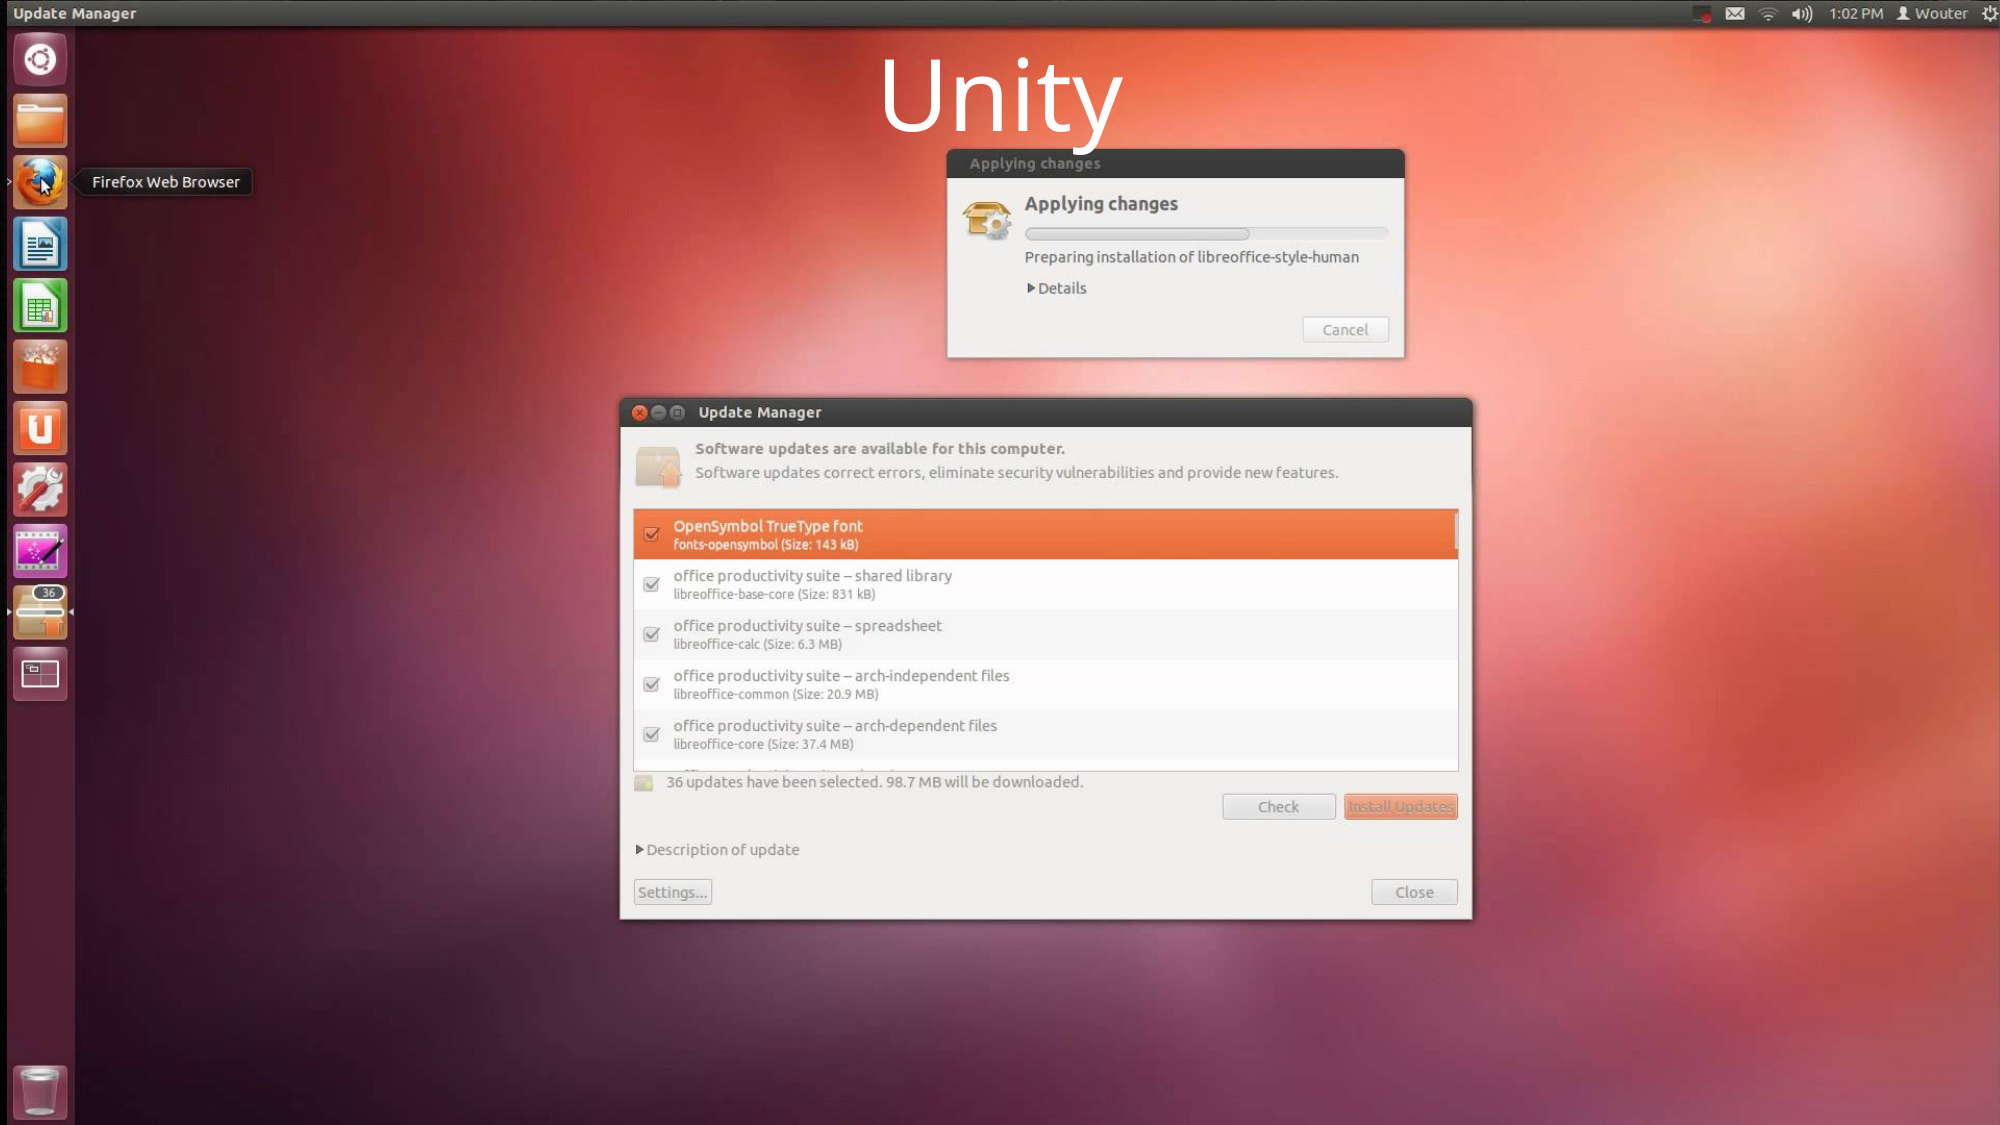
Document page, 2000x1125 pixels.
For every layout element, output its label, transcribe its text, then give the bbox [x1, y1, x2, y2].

picture [0, 0, 2000, 1125]
title Unity [249, 0, 1750, 160]
